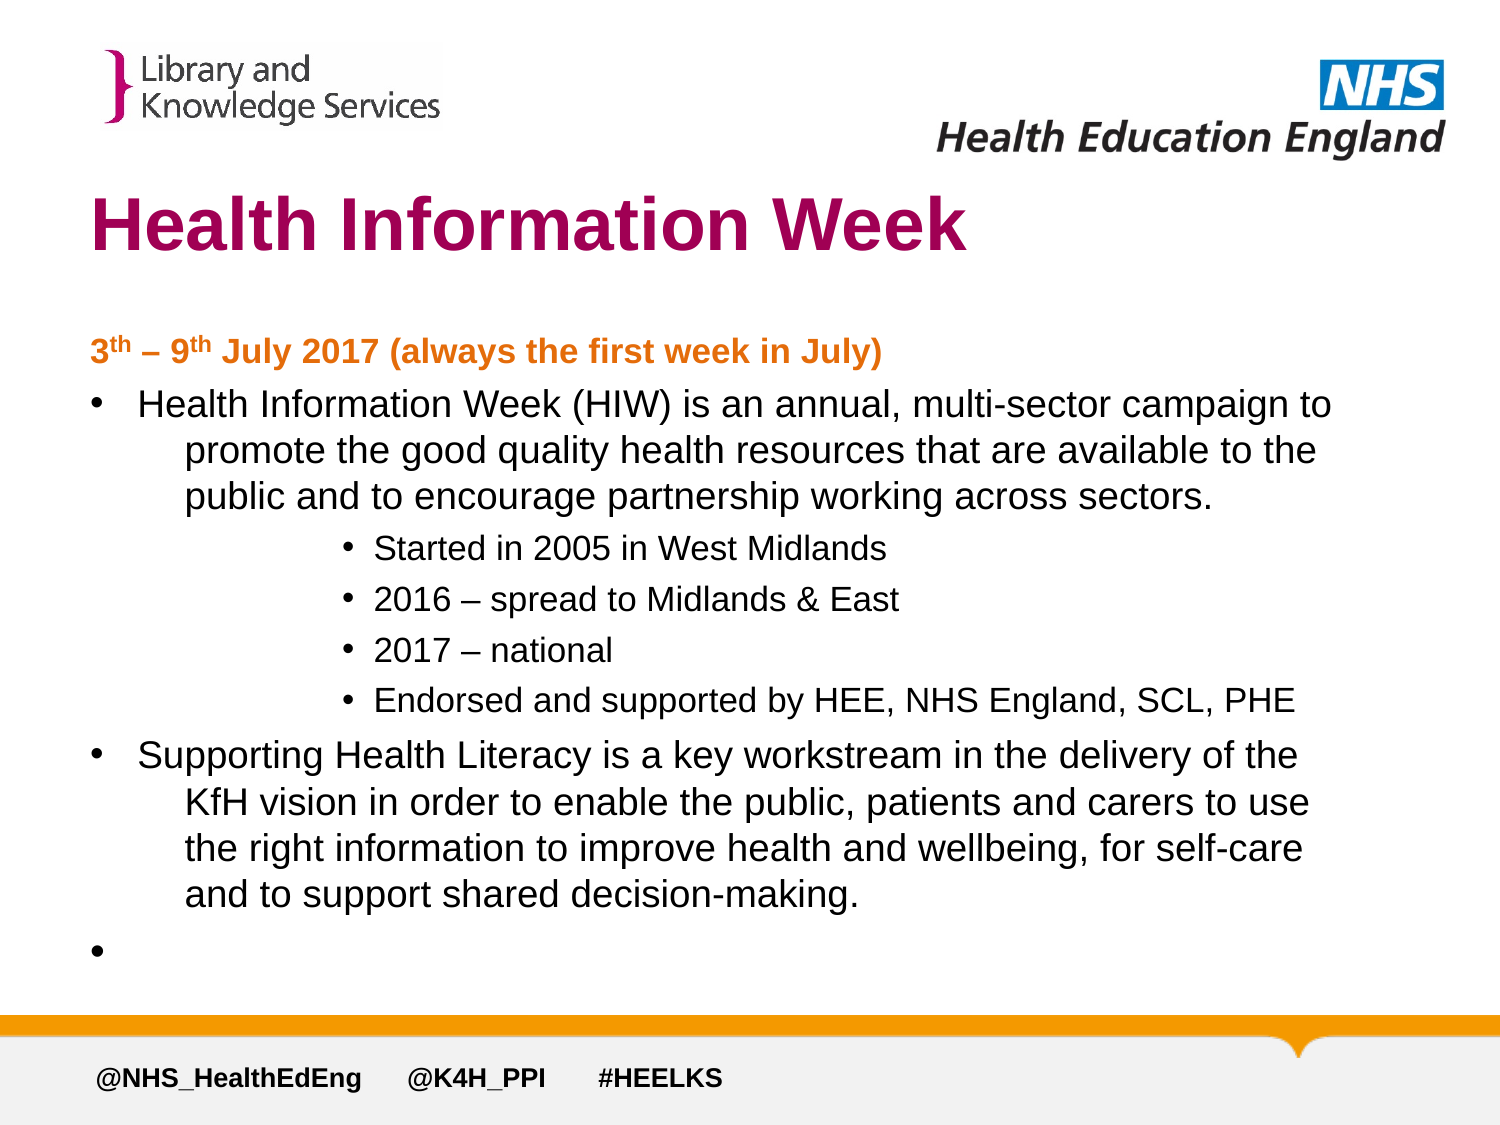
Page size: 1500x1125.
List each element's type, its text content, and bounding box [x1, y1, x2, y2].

picture [100, 42, 443, 131]
title Health Information Week [75, 140, 1351, 224]
text_box @NHS_HealthEdEng @K4H_PPI #HEELKS [80, 1052, 957, 1113]
list 3th – 9th July 2017 (always the first week in July) Health Information Week (HIW) is an annual, multi-sector campaign to promote the good quality health resources that are available to the public and to encourage partnership working across sectors. Started in 2005 in West Midlands 2016 – spread to Midlands & East 2017 – national Endorsed and supported by HEE, NHS England, SCL, PHE Supporting Health Literacy is a key workstream in the delivery of the KfH vision in order to enable the public, patients and carers to use the right information to improve health and wellbeing, for self-care and to support shared decision-making. [50, 224, 1447, 1007]
